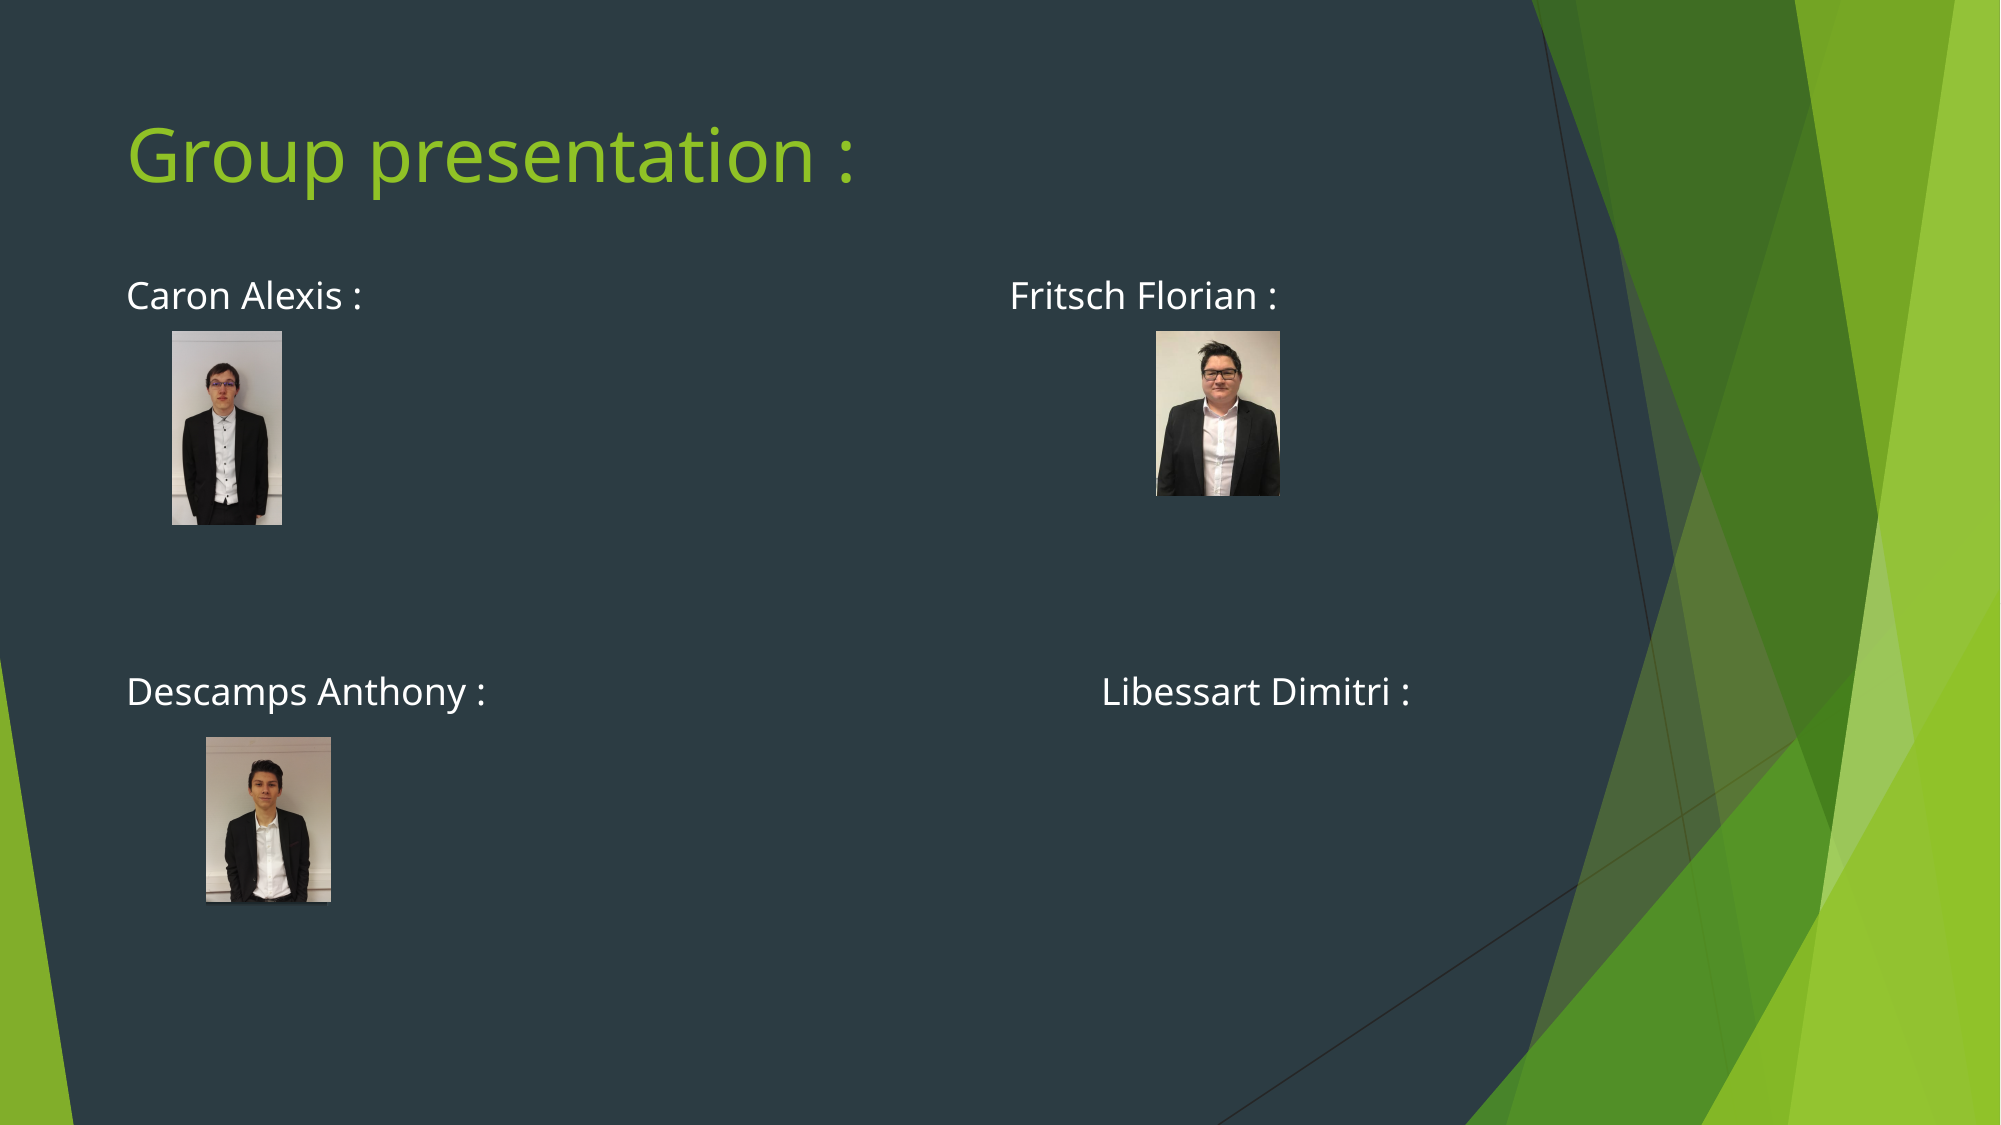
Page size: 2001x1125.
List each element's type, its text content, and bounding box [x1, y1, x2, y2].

title Group presentation : [111, 99, 1522, 264]
list Caron Alexis : Fritsch Florian : Descamps Anthony : Libessart Dimitri : [111, 264, 1522, 902]
picture [206, 737, 331, 902]
picture [172, 331, 282, 525]
picture [1156, 331, 1280, 496]
